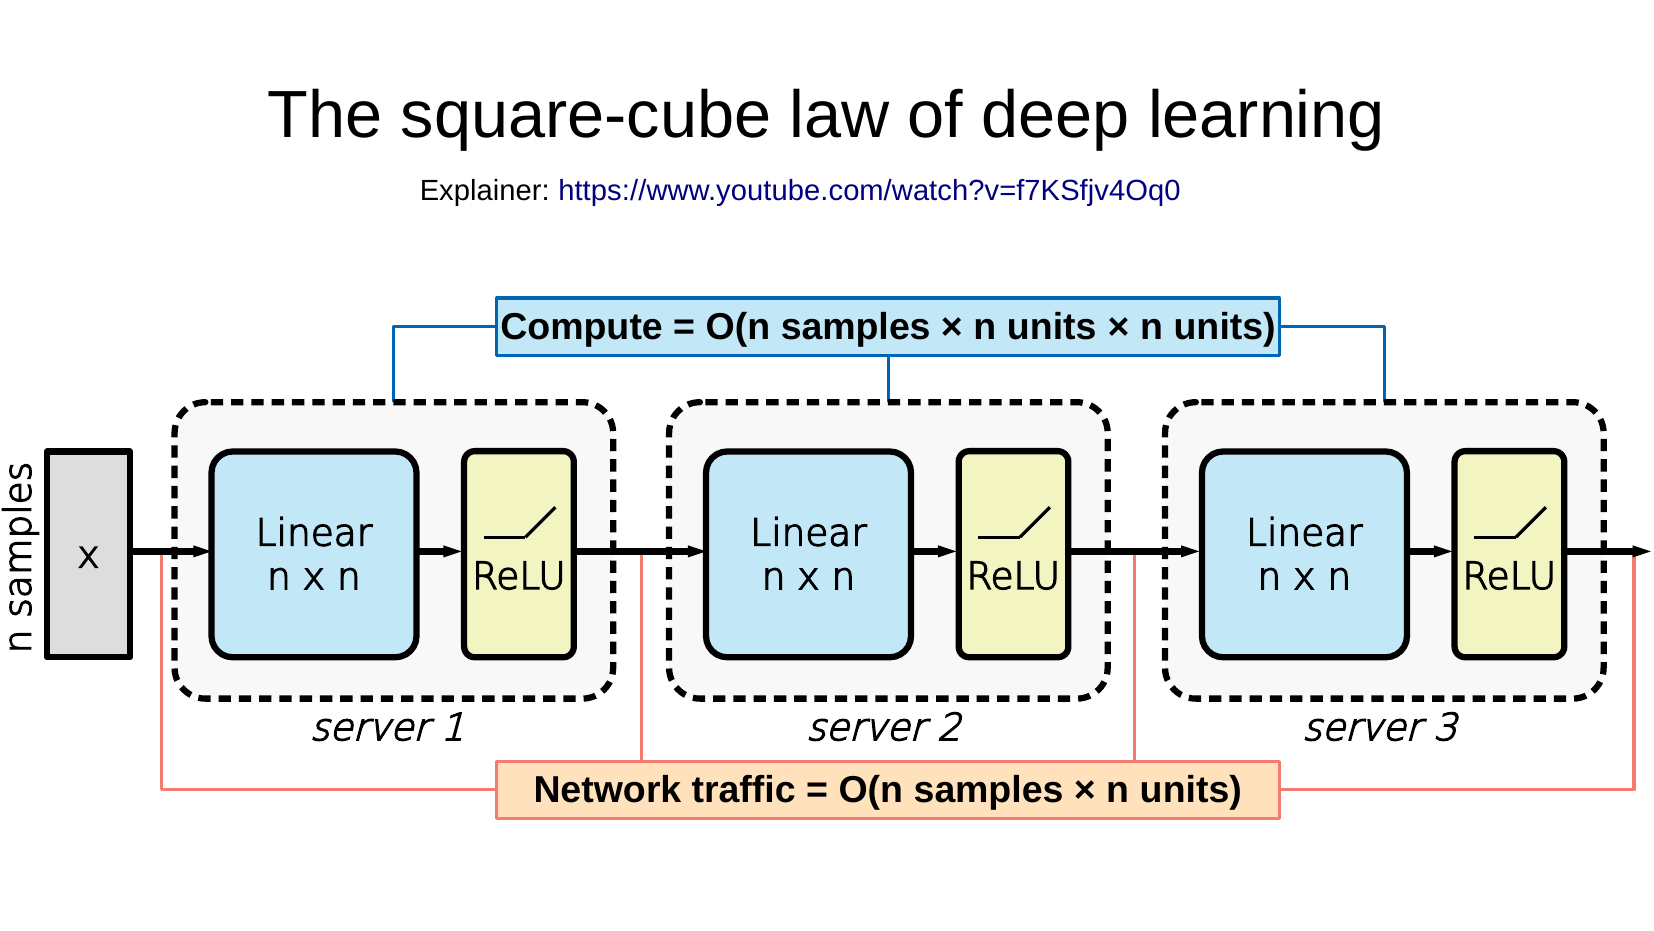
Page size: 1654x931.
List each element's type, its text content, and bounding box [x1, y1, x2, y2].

text_box Linear n x n [706, 451, 912, 658]
text_box Linear n x n [1201, 451, 1407, 658]
text_box Network traffic = O(n samples × n units) [496, 761, 1280, 819]
text_box ReLU [958, 451, 1069, 658]
text_box ReLU [1454, 451, 1565, 658]
text_box server 1 [295, 698, 503, 757]
text_box n samples [0, 422, 135, 693]
text_box Compute = O(n samples × n units × n units) [496, 298, 1280, 356]
text_box Explainer: https://www.youtube.com/watch?v=f7KSfjv4Oq0 [405, 166, 1248, 247]
text_box server 3 [1287, 698, 1496, 757]
text_box [174, 402, 614, 699]
text_box [1165, 402, 1604, 699]
text_box Linear n x n [211, 451, 417, 658]
text_box [669, 402, 1108, 699]
text_box Loss [1642, 522, 1654, 625]
text_box server 2 [791, 698, 999, 757]
title The square-cube law of deep learning [82, 37, 1571, 193]
text_box ReLU [464, 451, 574, 658]
